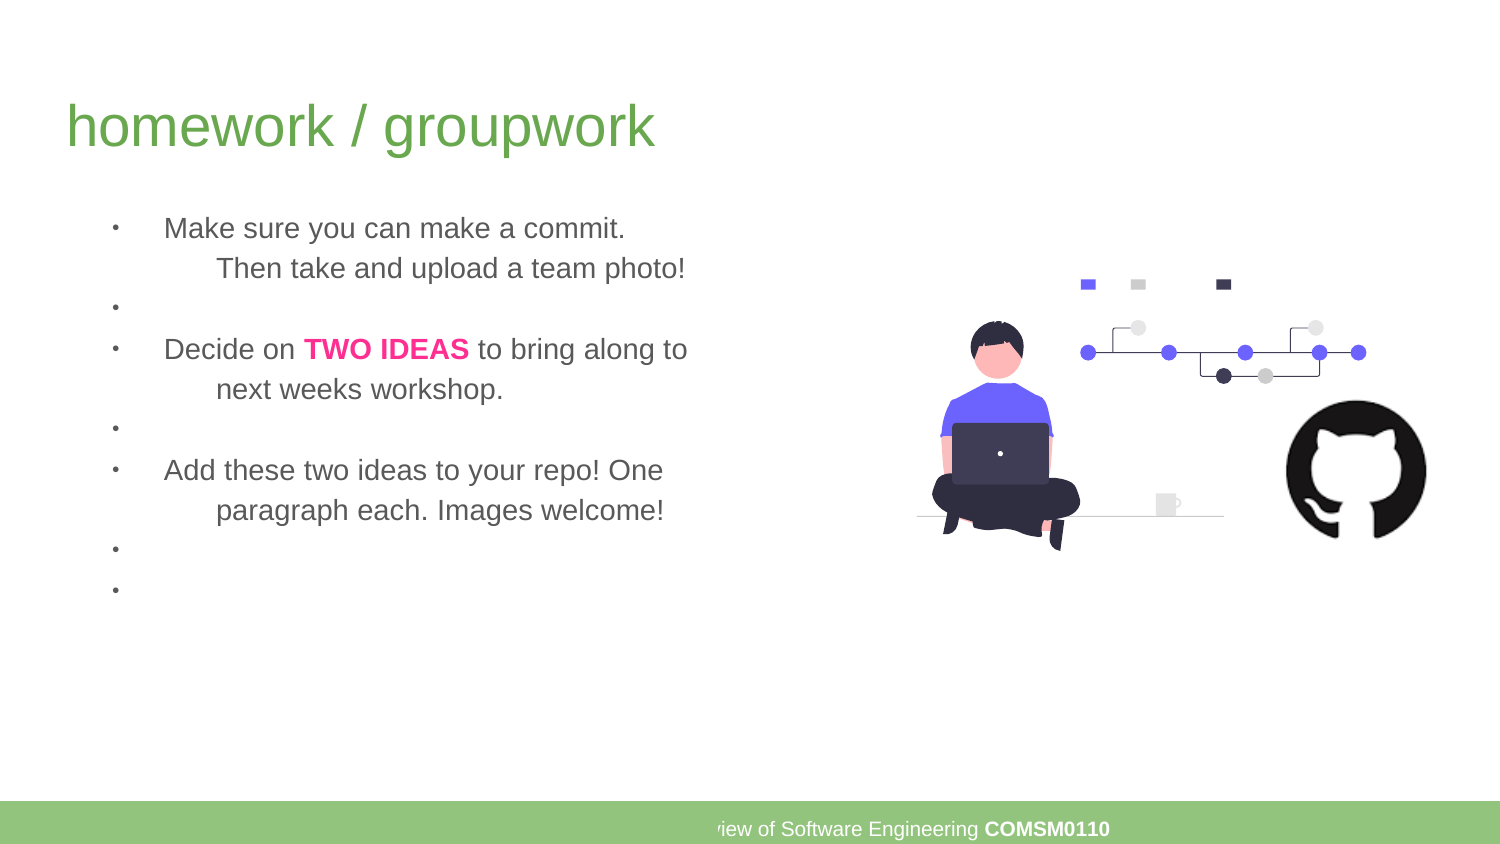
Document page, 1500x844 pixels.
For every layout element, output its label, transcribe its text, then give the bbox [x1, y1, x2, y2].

list Make sure you can make a commit. Then take and upload a team photo! Decide on TWO IDEAS to bring along to next weeks workshop. Add these two ideas to your repo! One paragraph each. Images welcome! [51, 189, 708, 750]
picture [916, 279, 1450, 563]
title homework / groupwork [51, 72, 1449, 167]
